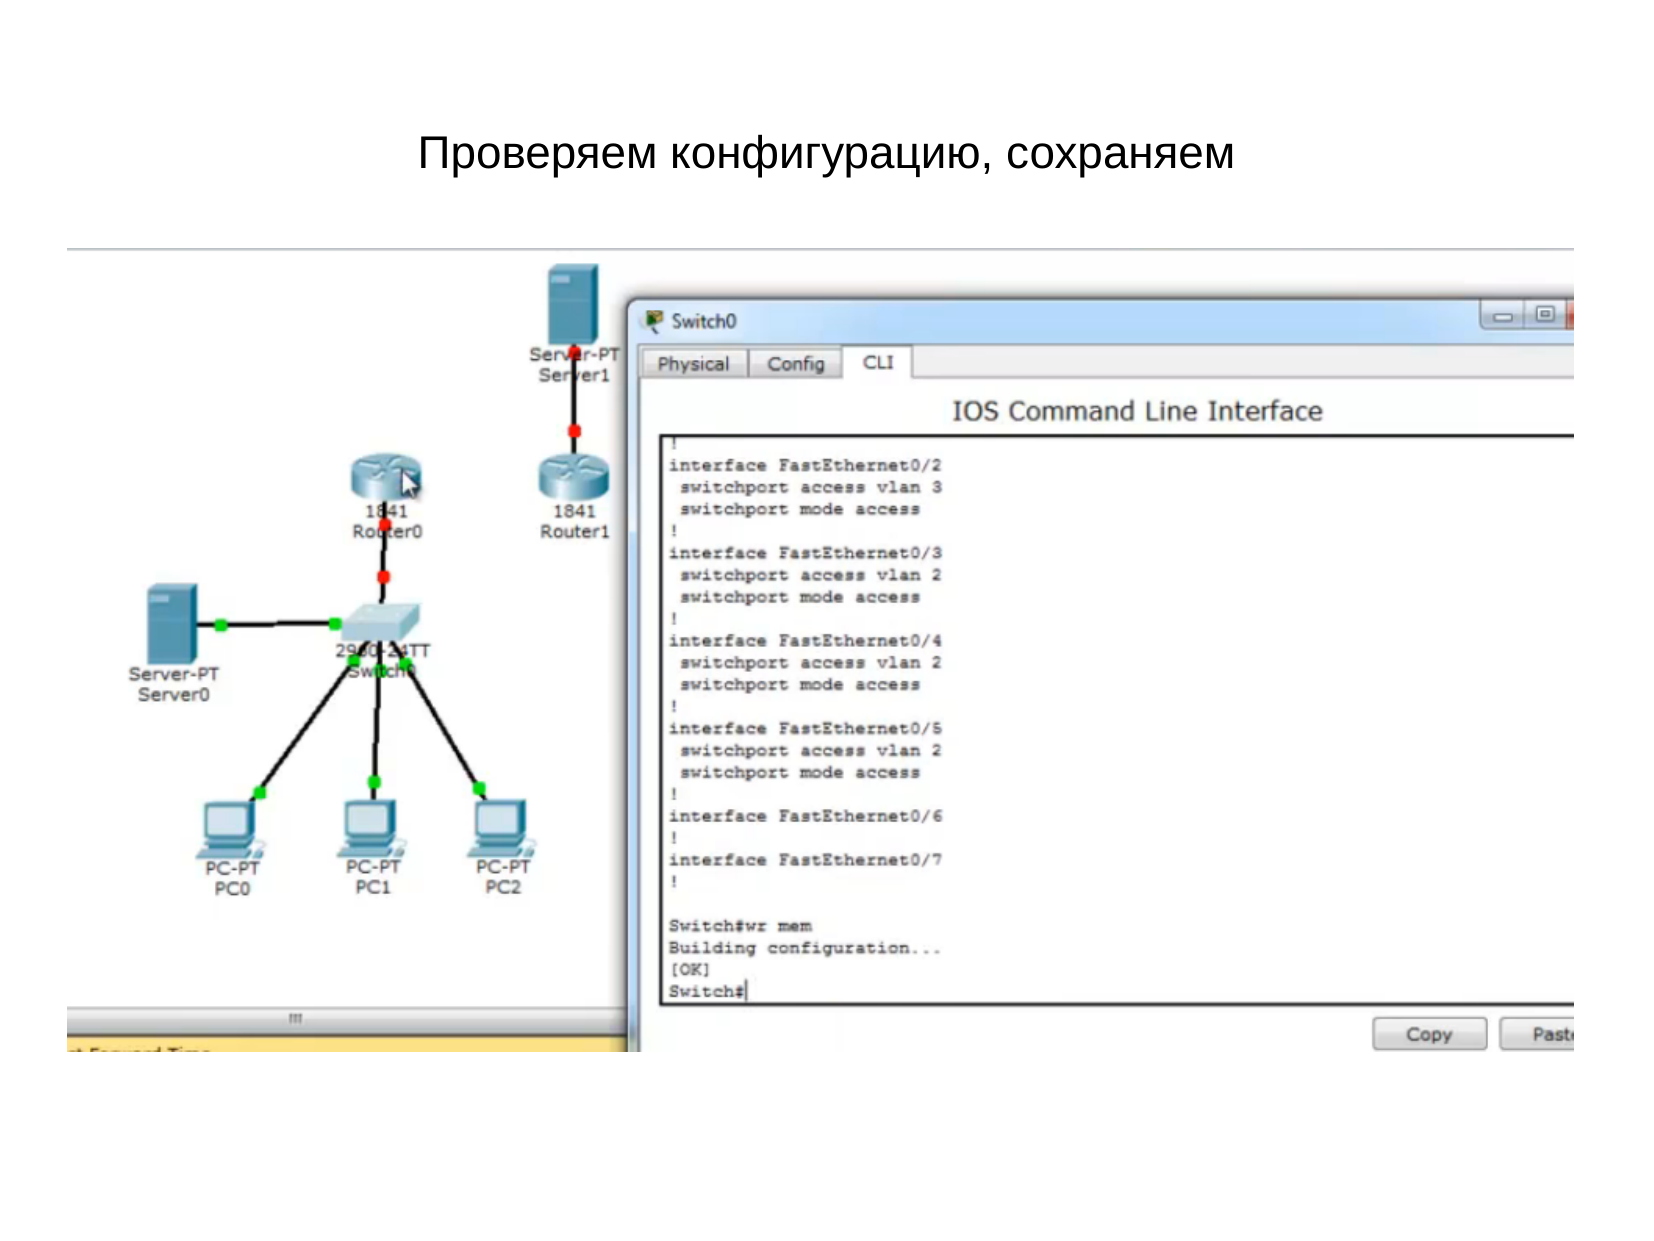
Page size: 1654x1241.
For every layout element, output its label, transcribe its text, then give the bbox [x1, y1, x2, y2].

title Проверяем конфигурацию, сохраняем [82, 49, 1571, 248]
picture [67, 248, 1574, 1052]
